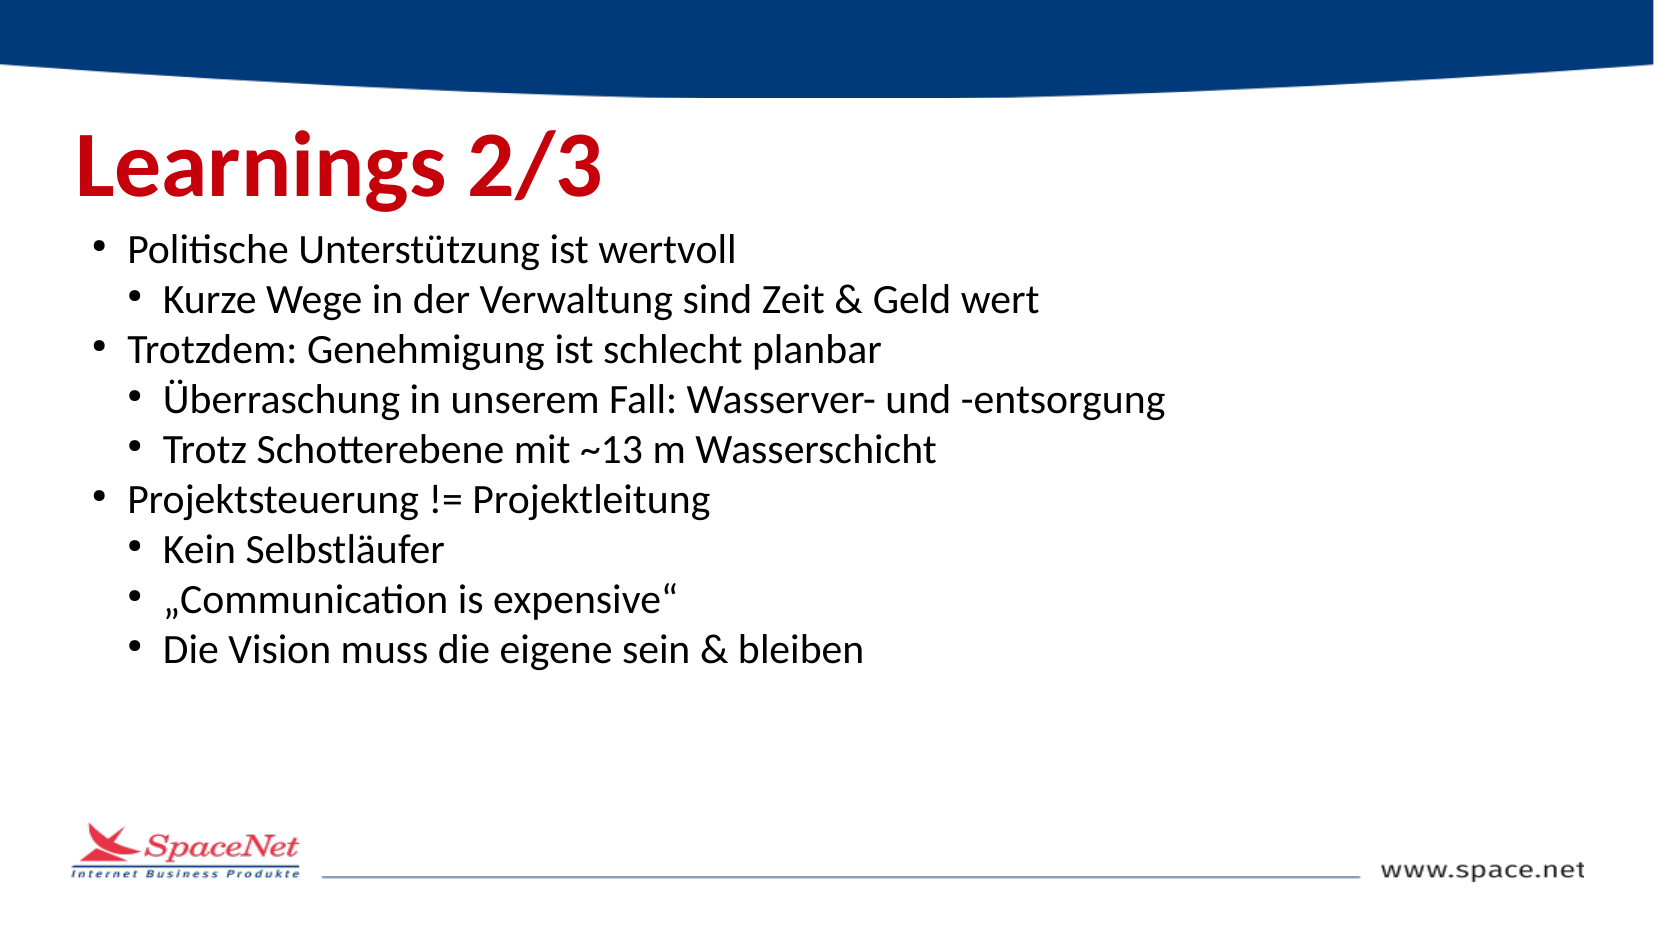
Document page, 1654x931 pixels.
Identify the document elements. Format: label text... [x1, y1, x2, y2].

text_box Learnings 2/3 [60, 95, 1583, 223]
text_box Politische Unterstützung ist wertvoll Kurze Wege in der Verwaltung sind Zeit & Geld wert Trotzdem: Genehmigung ist schlecht planbar Überraschung in unserem Fall: Wasserver- und -entsorgung Trotz Schotterebene mit ~13 m Wasserschicht Projektsteuerung != Projektleitung Kein Selbstläufer „Communication is expensive“ Die Vision muss die eigene sein & bleiben [77, 223, 1576, 680]
